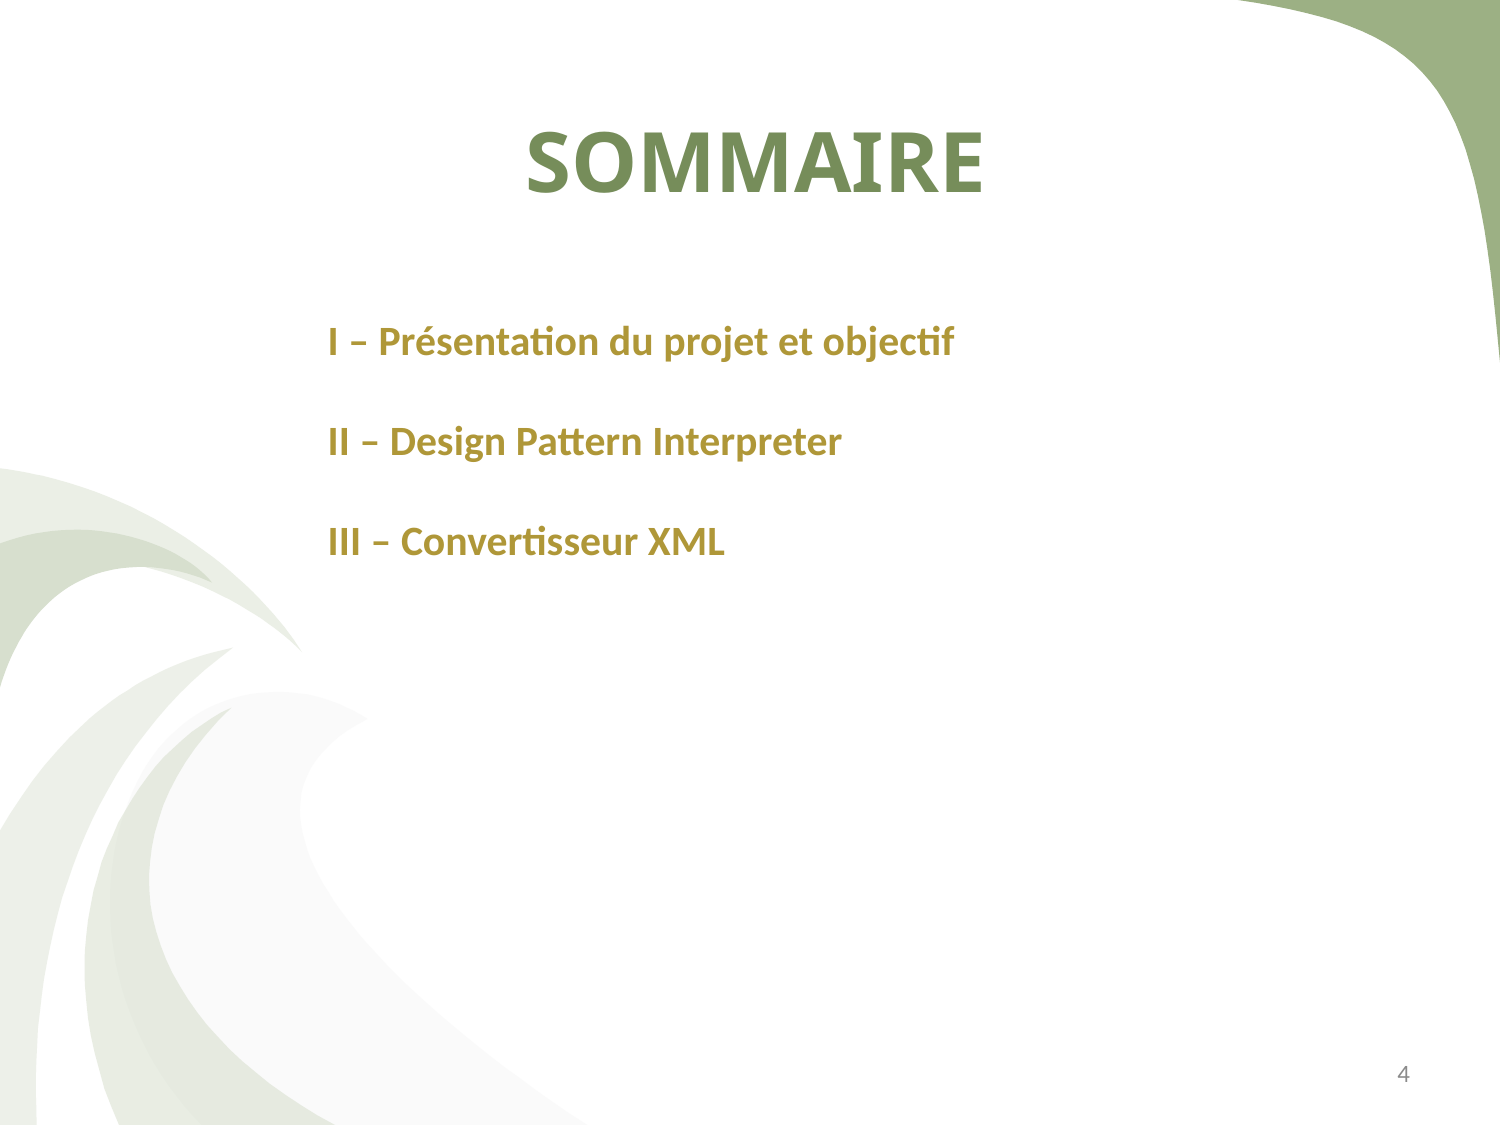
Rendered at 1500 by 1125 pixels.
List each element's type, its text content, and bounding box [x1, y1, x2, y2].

title sommaire [118, 101, 1394, 326]
text_box I – Présentation du projet et objectif II – Design Pattern Interpreter III – Convertisseur XML [312, 306, 1306, 622]
